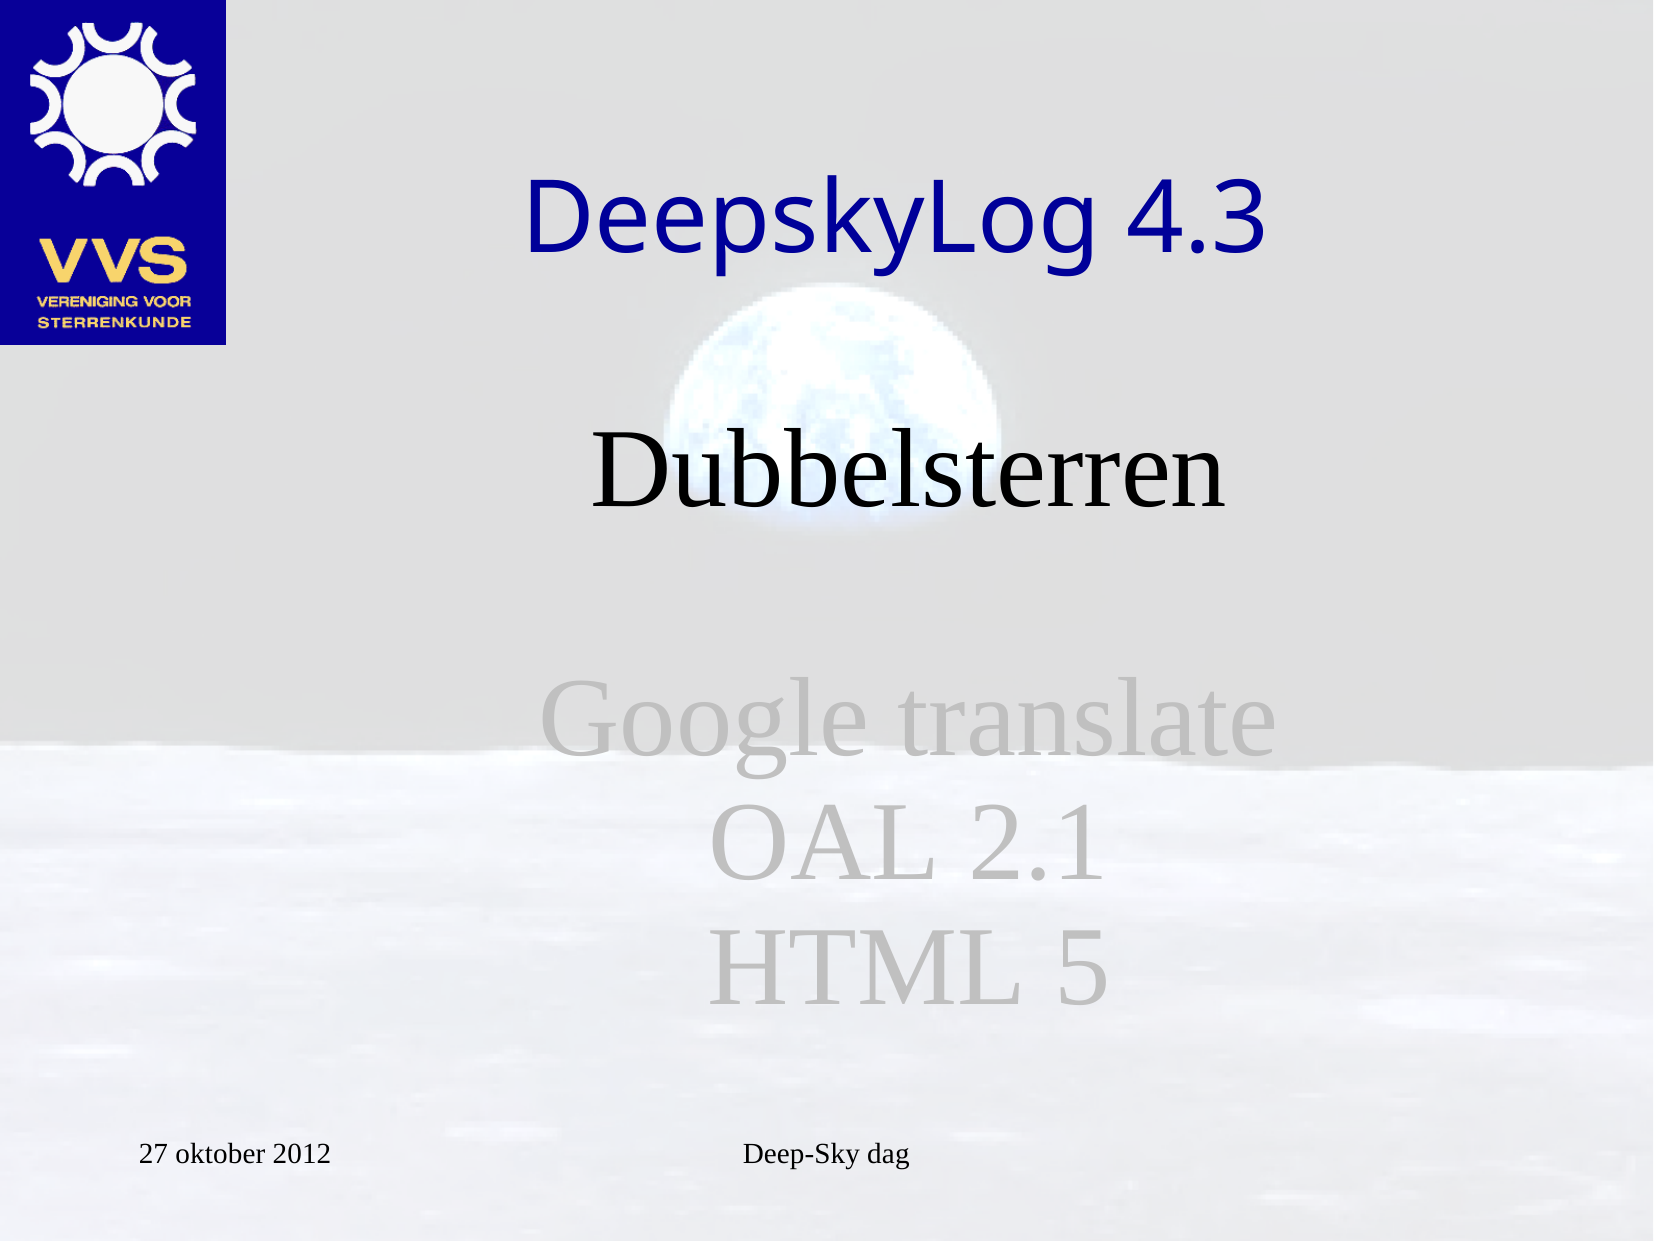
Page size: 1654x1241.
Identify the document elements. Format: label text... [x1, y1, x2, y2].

title DeepskyLog 4.3 [261, 83, 1529, 344]
picture [0, 0, 226, 345]
text_box Dubbelsterren Google translate OAL 2.1 HTML 5 [0, 398, 1653, 1102]
